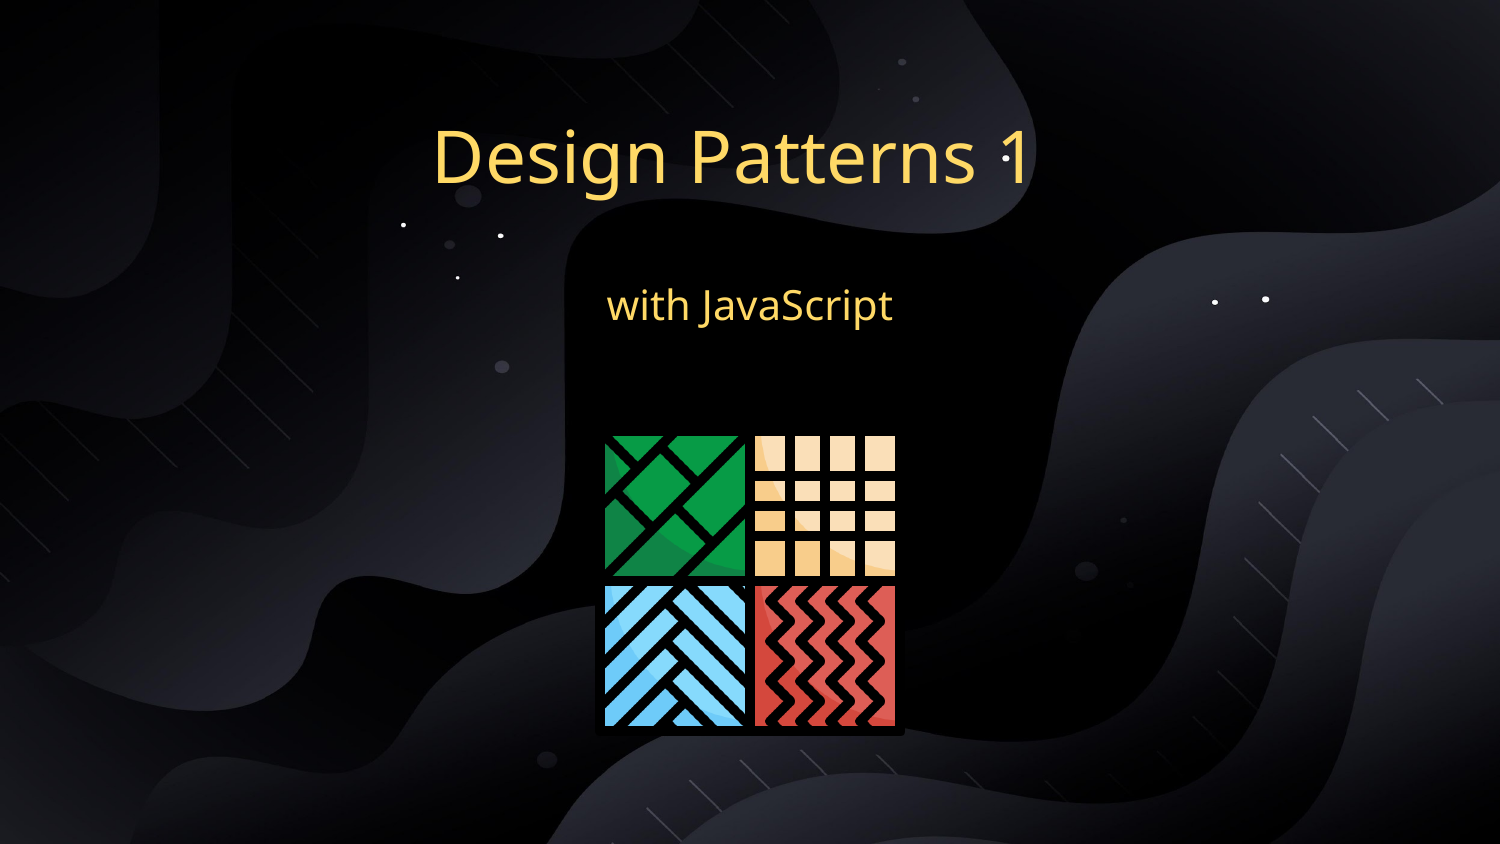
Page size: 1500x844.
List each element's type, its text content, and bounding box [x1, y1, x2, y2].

text_box with JavaScript [534, 257, 966, 343]
picture [0, 0, 1500, 844]
title Design Patterns 1 [383, 67, 1088, 241]
